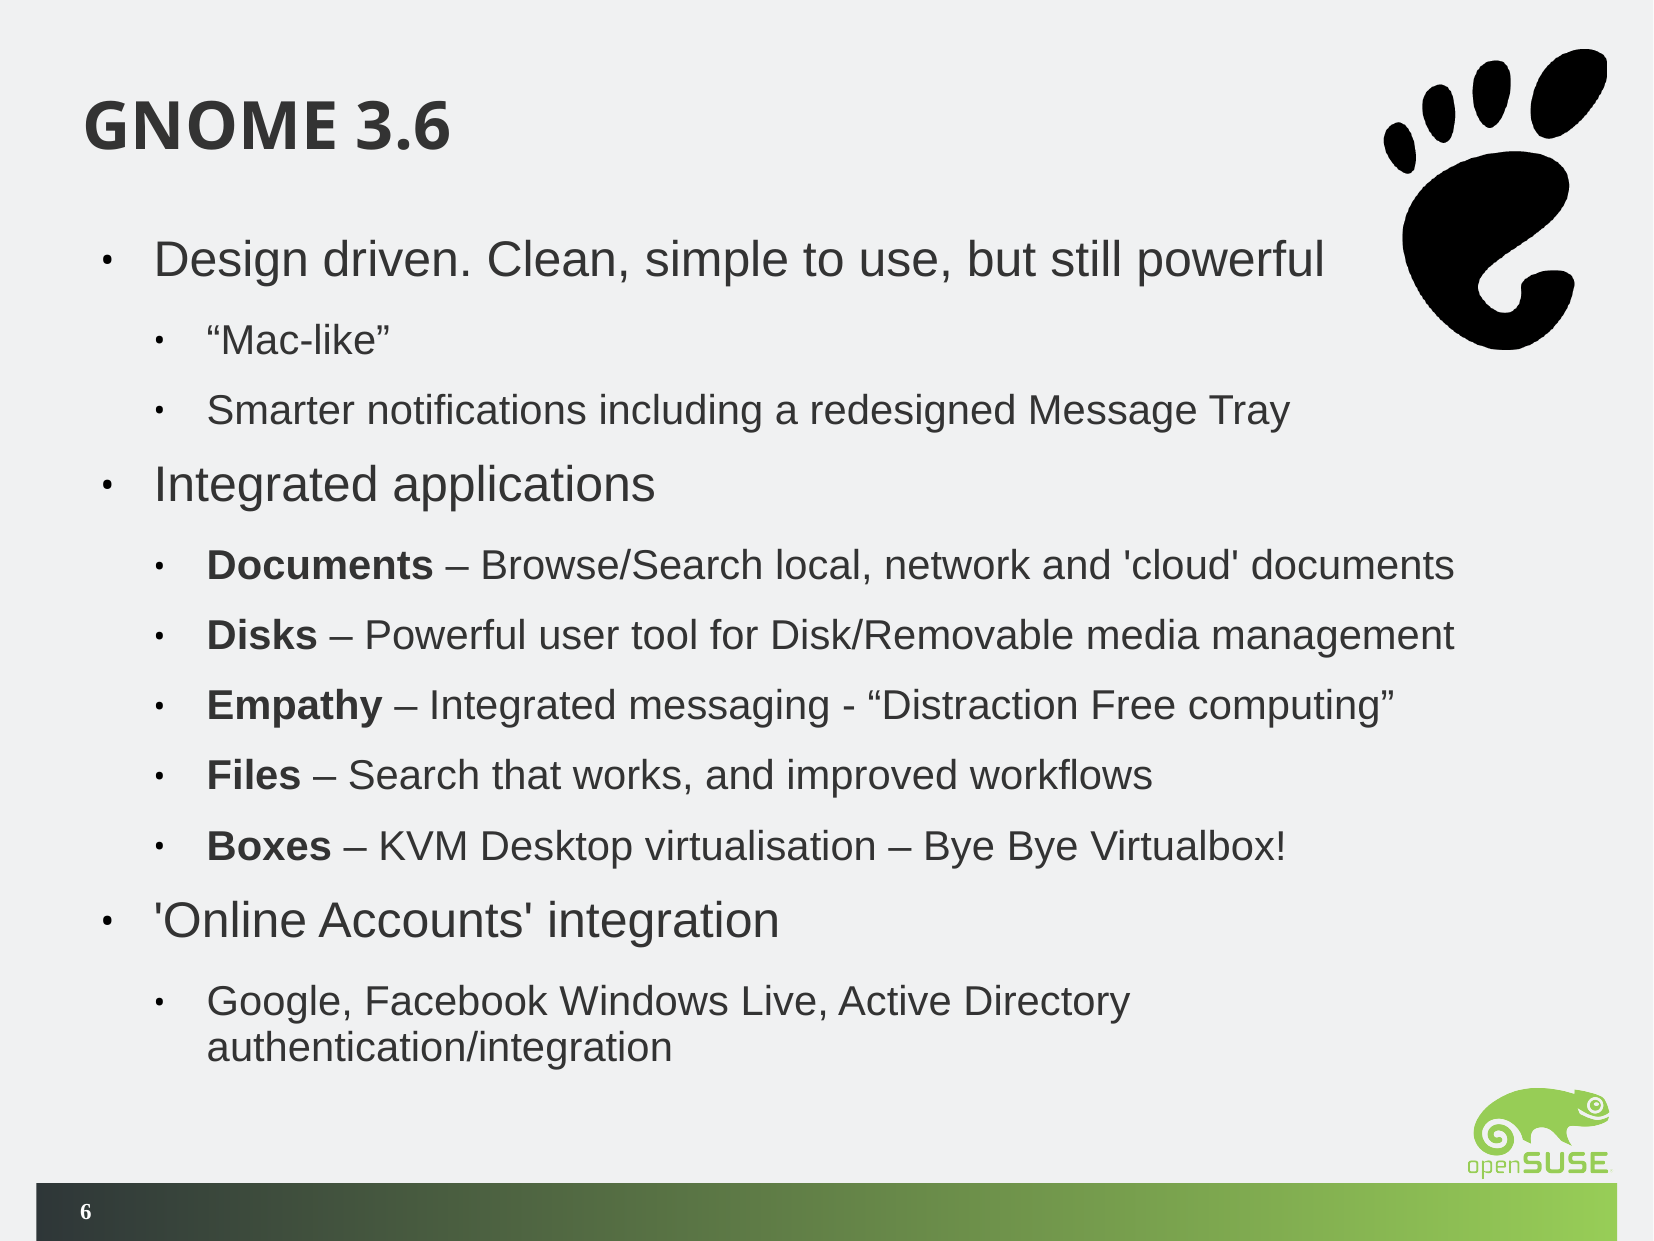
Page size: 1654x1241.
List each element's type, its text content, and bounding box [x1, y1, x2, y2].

picture [0, 0, 1654, 1241]
list Design driven. Clean, simple to use, but still powerful “Mac-like” Smarter notifications including a redesigned Message Tray Integrated applications Documents – Browse/Search local, network and 'cloud' documents Disks – Powerful user tool for Disk/Removable media management Empathy – Integrated messaging - “Distraction Free computing” Files – Search that works, and improved workflows Boxes – KVM Desktop virtualisation – Bye Bye Virtualbox! 'Online Accounts' integration Google, Facebook Windows Live, Active Directory authentication/integration [82, 231, 1571, 1104]
title GNOME 3.6 [82, 49, 1383, 198]
